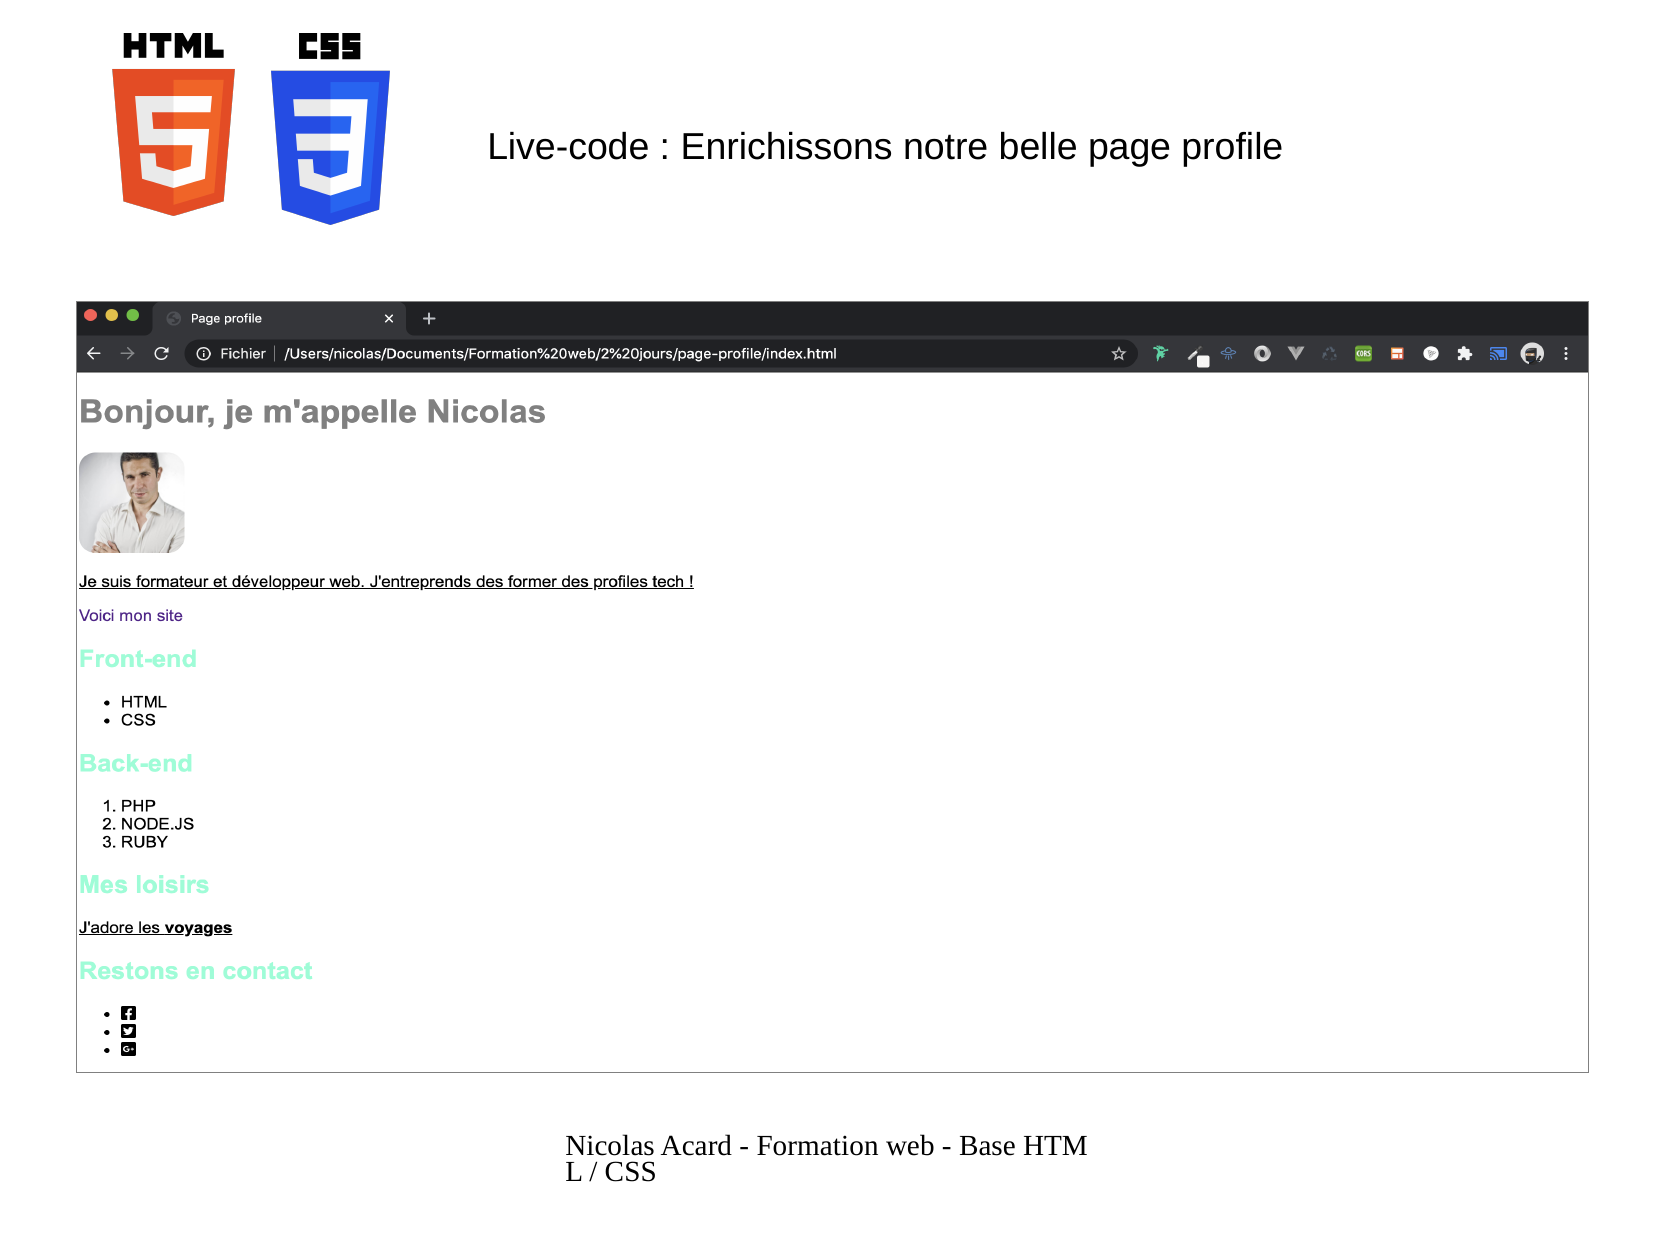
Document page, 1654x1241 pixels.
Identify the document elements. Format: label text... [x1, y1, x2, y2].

picture [76, 301, 1589, 1073]
picture [271, 33, 390, 225]
text_box Live-code : Enrichissons notre belle page profile [472, 118, 1453, 217]
picture [87, 33, 260, 216]
